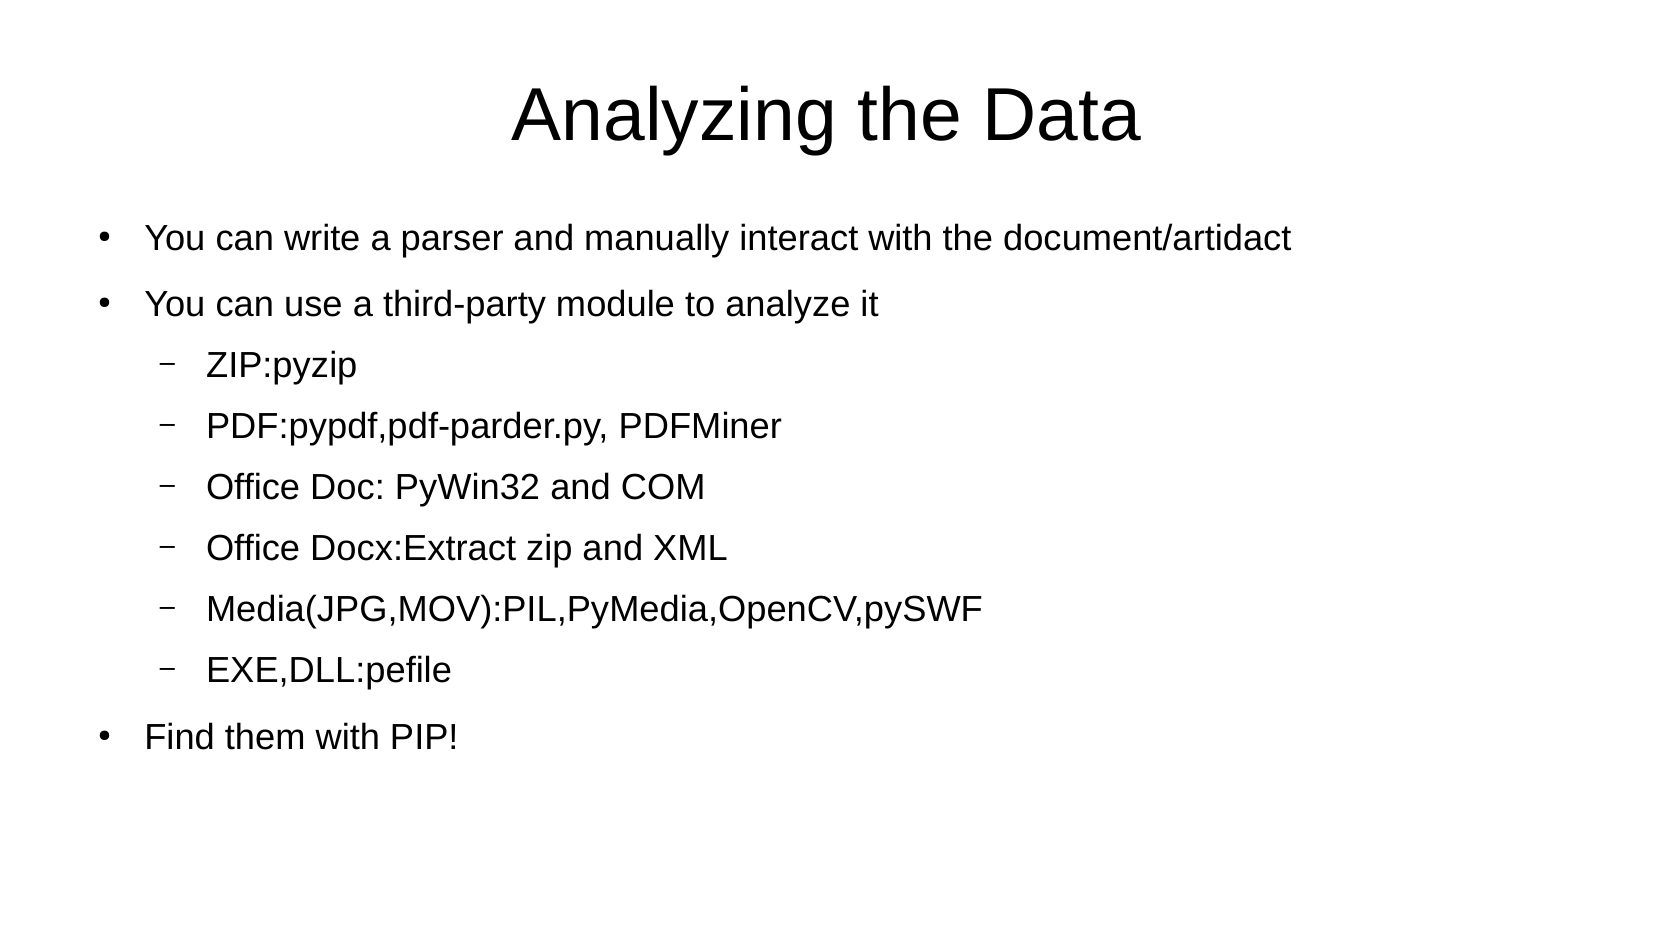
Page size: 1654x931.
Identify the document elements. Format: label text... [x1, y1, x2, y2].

list You can write a parser and manually interact with the document/artidact You can use a third-party module to analyze it ZIP:pyzip PDF:pypdf,pdf-parder.py, PDFMiner Office Doc: PyWin32 and COM Office Docx:Extract zip and XML Media(JPG,MOV):PIL,PyMedia,OpenCV,pySWF EXE,DLL:pefile Find them with PIP! [82, 217, 1571, 758]
title Analyzing the Data [82, 37, 1571, 193]
